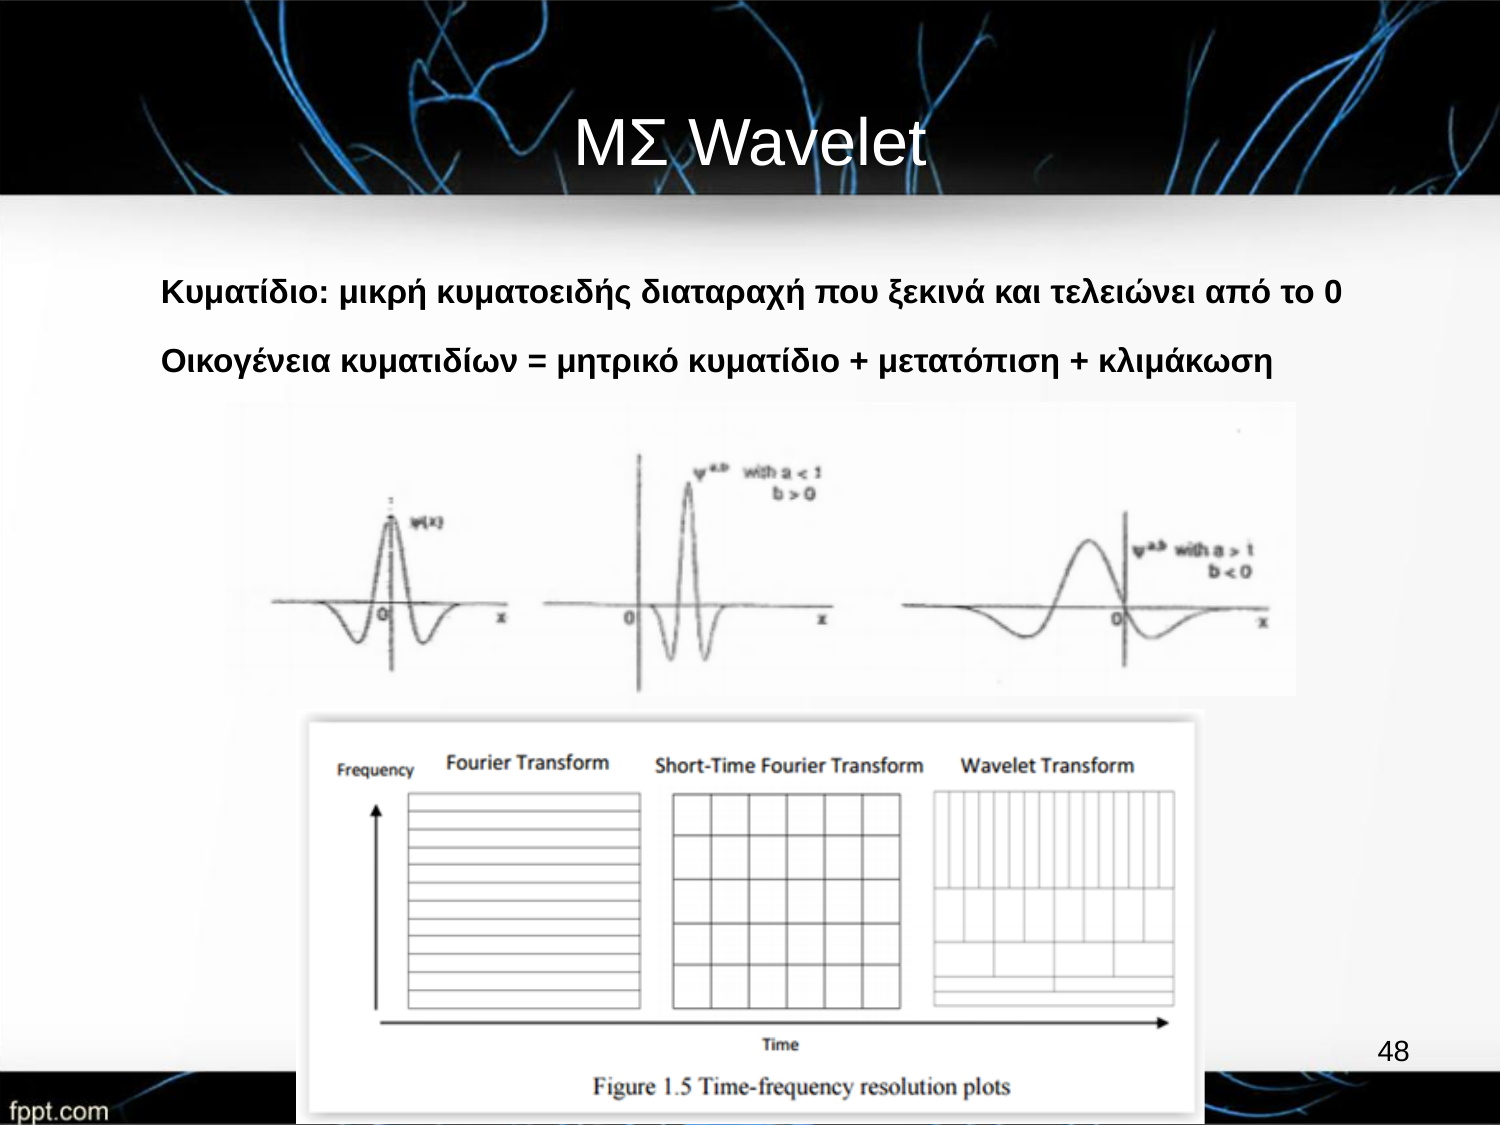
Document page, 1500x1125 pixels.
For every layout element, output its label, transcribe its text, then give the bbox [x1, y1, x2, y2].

title ΜΣ Wavelet [75, 45, 1425, 233]
list Κυματίδιο: μικρή κυματοειδής διαταραχή που ξεκινά και τελειώνει από το 0 Οικογένεια κυματιδίων = μητρικό κυματίδιο + μετατόπιση + κλιμάκωση [75, 262, 1425, 1005]
picture [0, 0, 1500, 1125]
